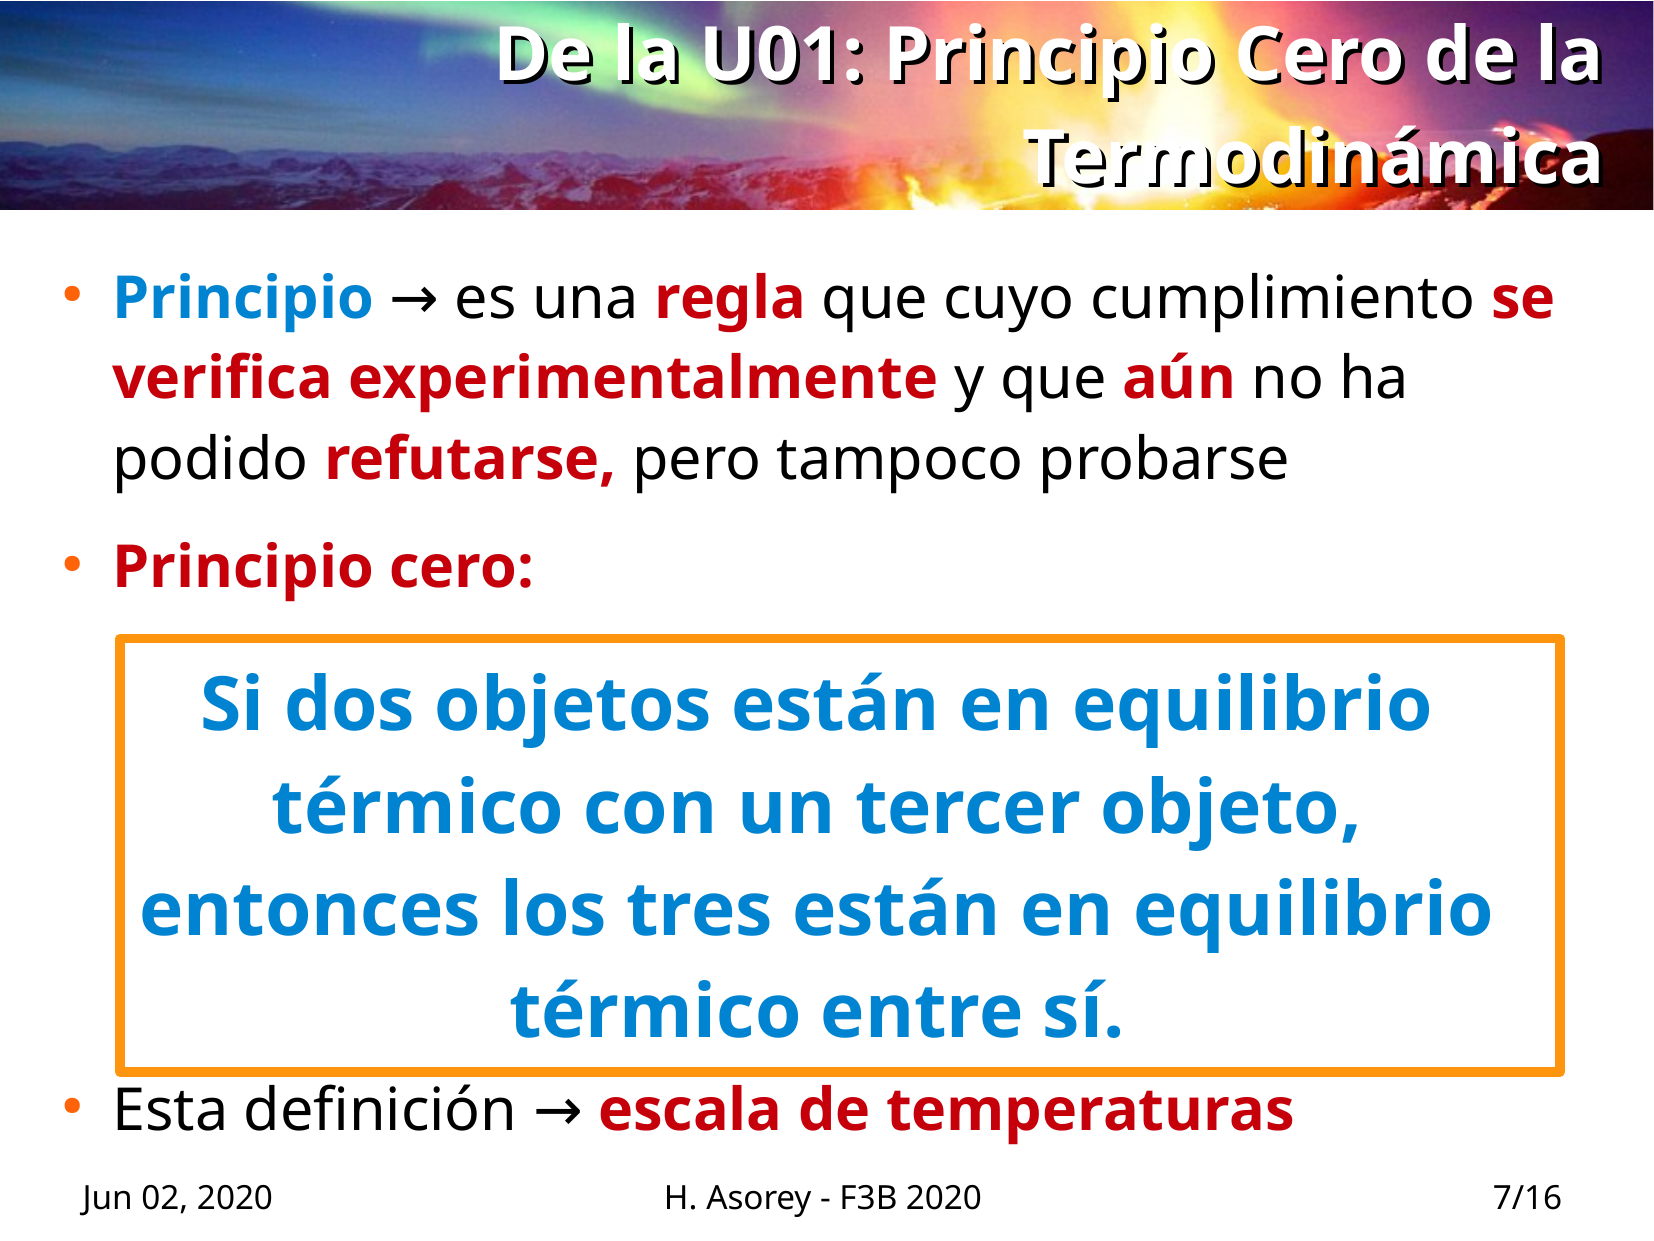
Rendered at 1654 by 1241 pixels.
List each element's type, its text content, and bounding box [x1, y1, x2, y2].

text_box Si dos objetos están en equilibrio térmico con un tercer objeto, entonces los tres están en equilibrio térmico entre sí. [120, 638, 1561, 963]
list Principio → es una regla que cuyo cumplimiento se verifica experimentalmente y que aún no ha podido refutarse, pero tampoco probarse Principio cero: Esta definición → escala de temperaturas [45, 255, 1606, 1156]
title De la U01: Principio Cero de la Termodinámica [45, 15, 1606, 191]
picture [0, 1, 1654, 210]
